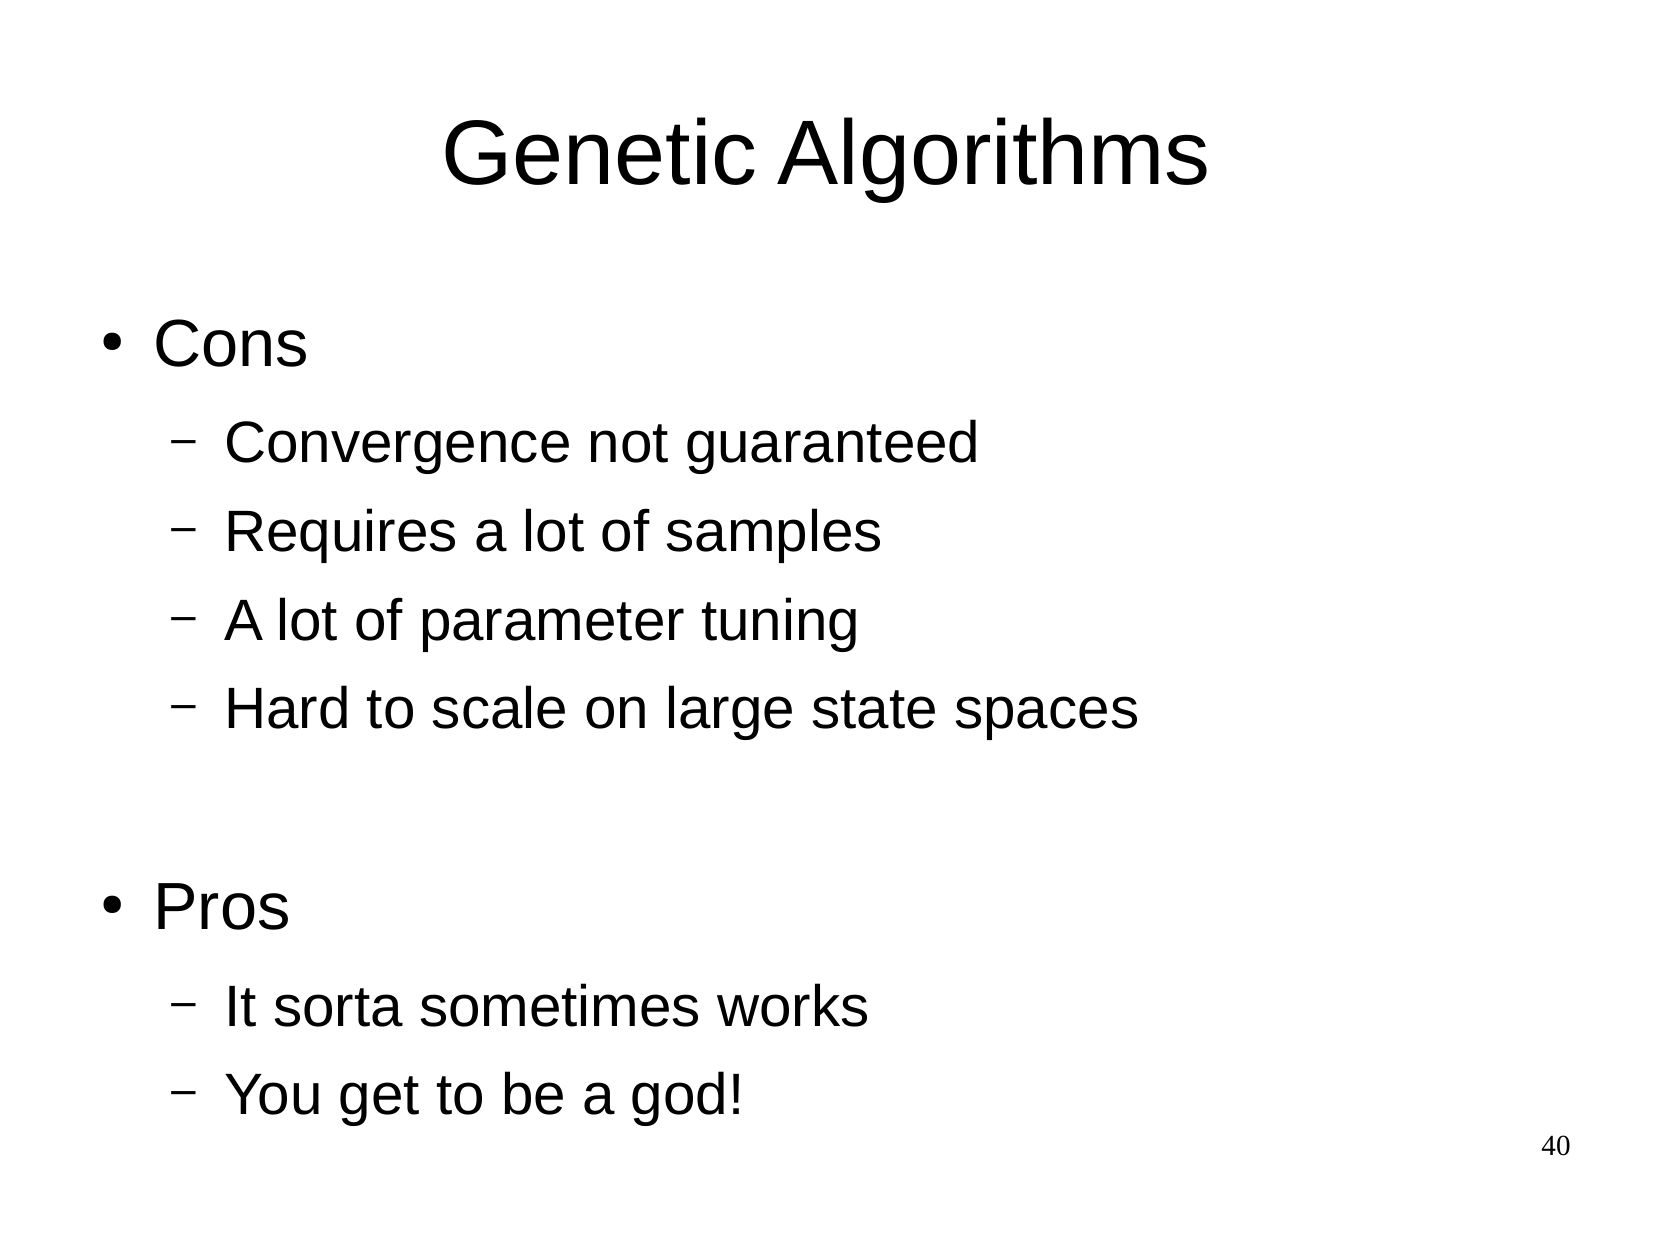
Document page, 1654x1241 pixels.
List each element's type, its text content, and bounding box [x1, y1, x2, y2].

title Genetic Algorithms [82, 49, 1571, 201]
list Cons Convergence not guaranteed Requires a lot of samples A lot of parameter tuning Hard to scale on large state spaces Pros It sorta sometimes works You get to be a god! [82, 201, 1571, 1202]
